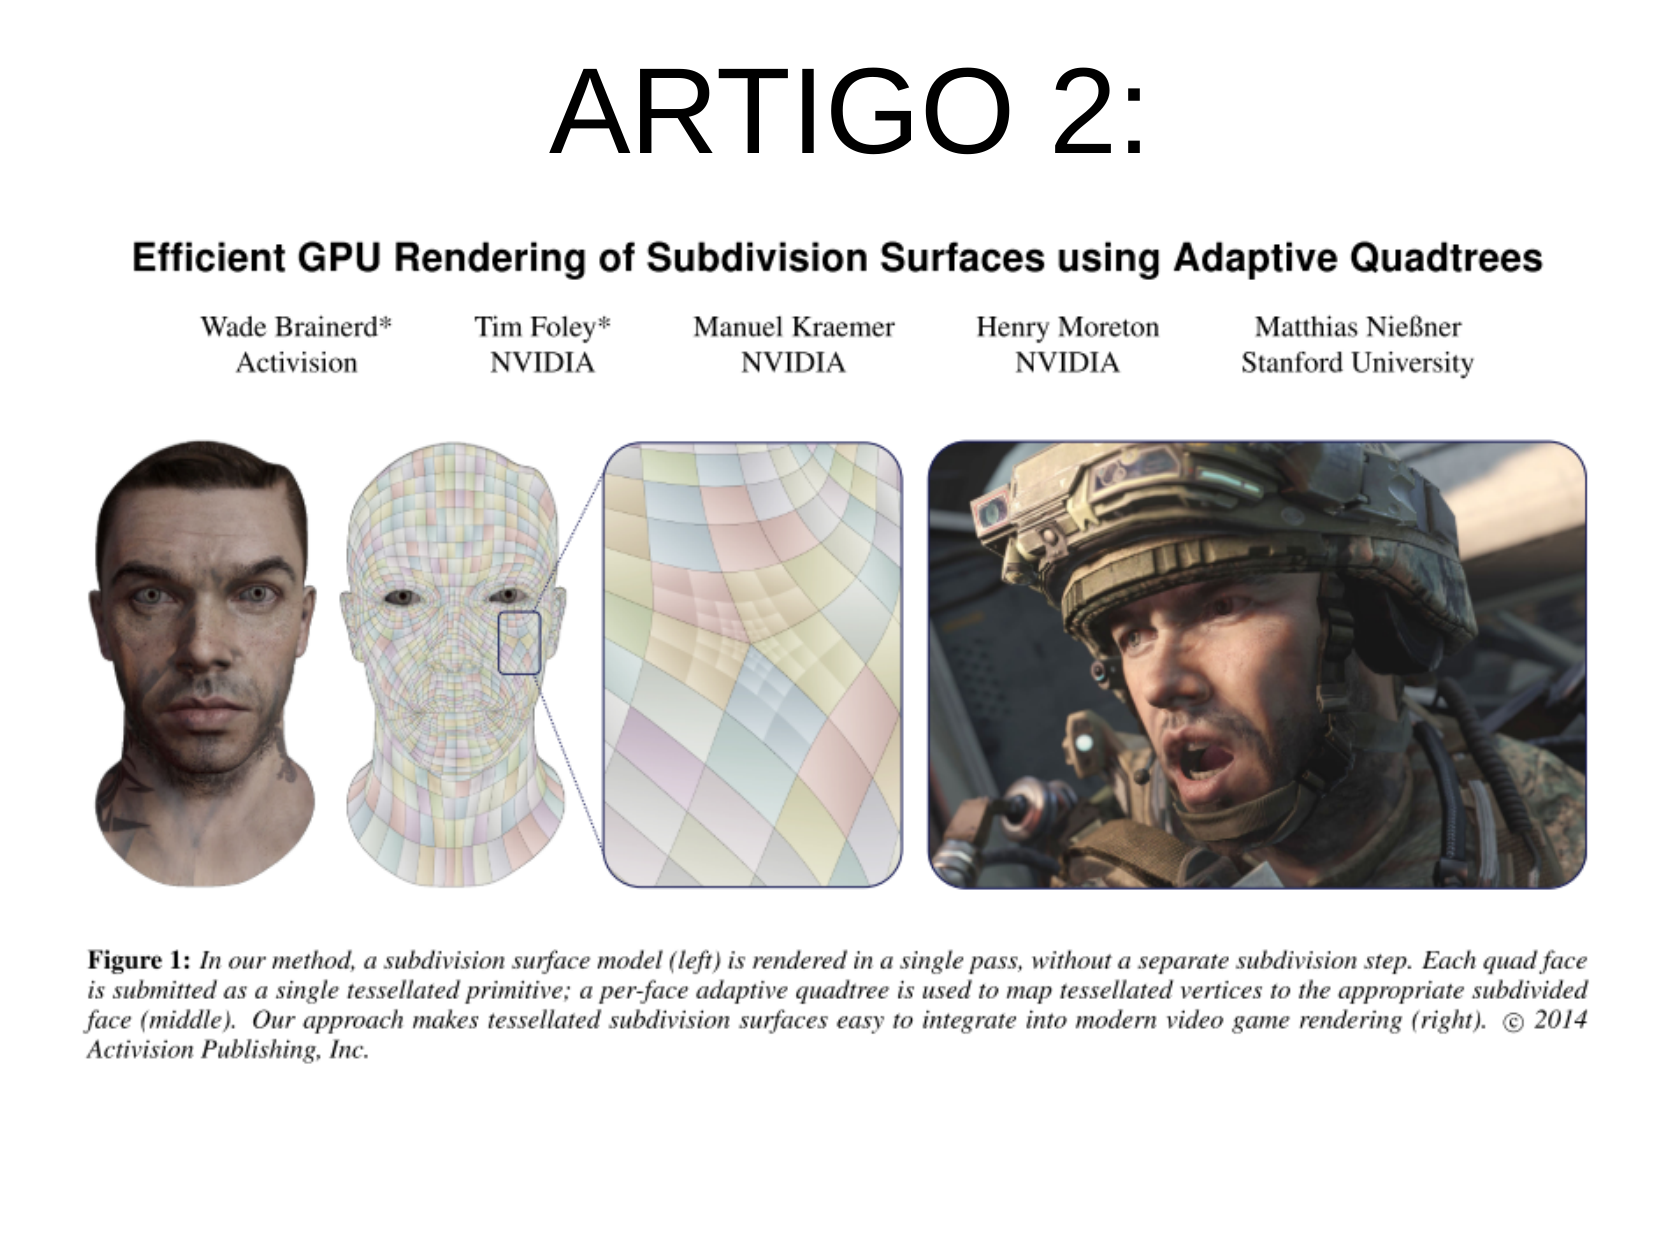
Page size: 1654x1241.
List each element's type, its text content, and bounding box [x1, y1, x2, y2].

title ARTIGO 2: [259, 8, 1441, 212]
picture [23, 212, 1635, 1087]
